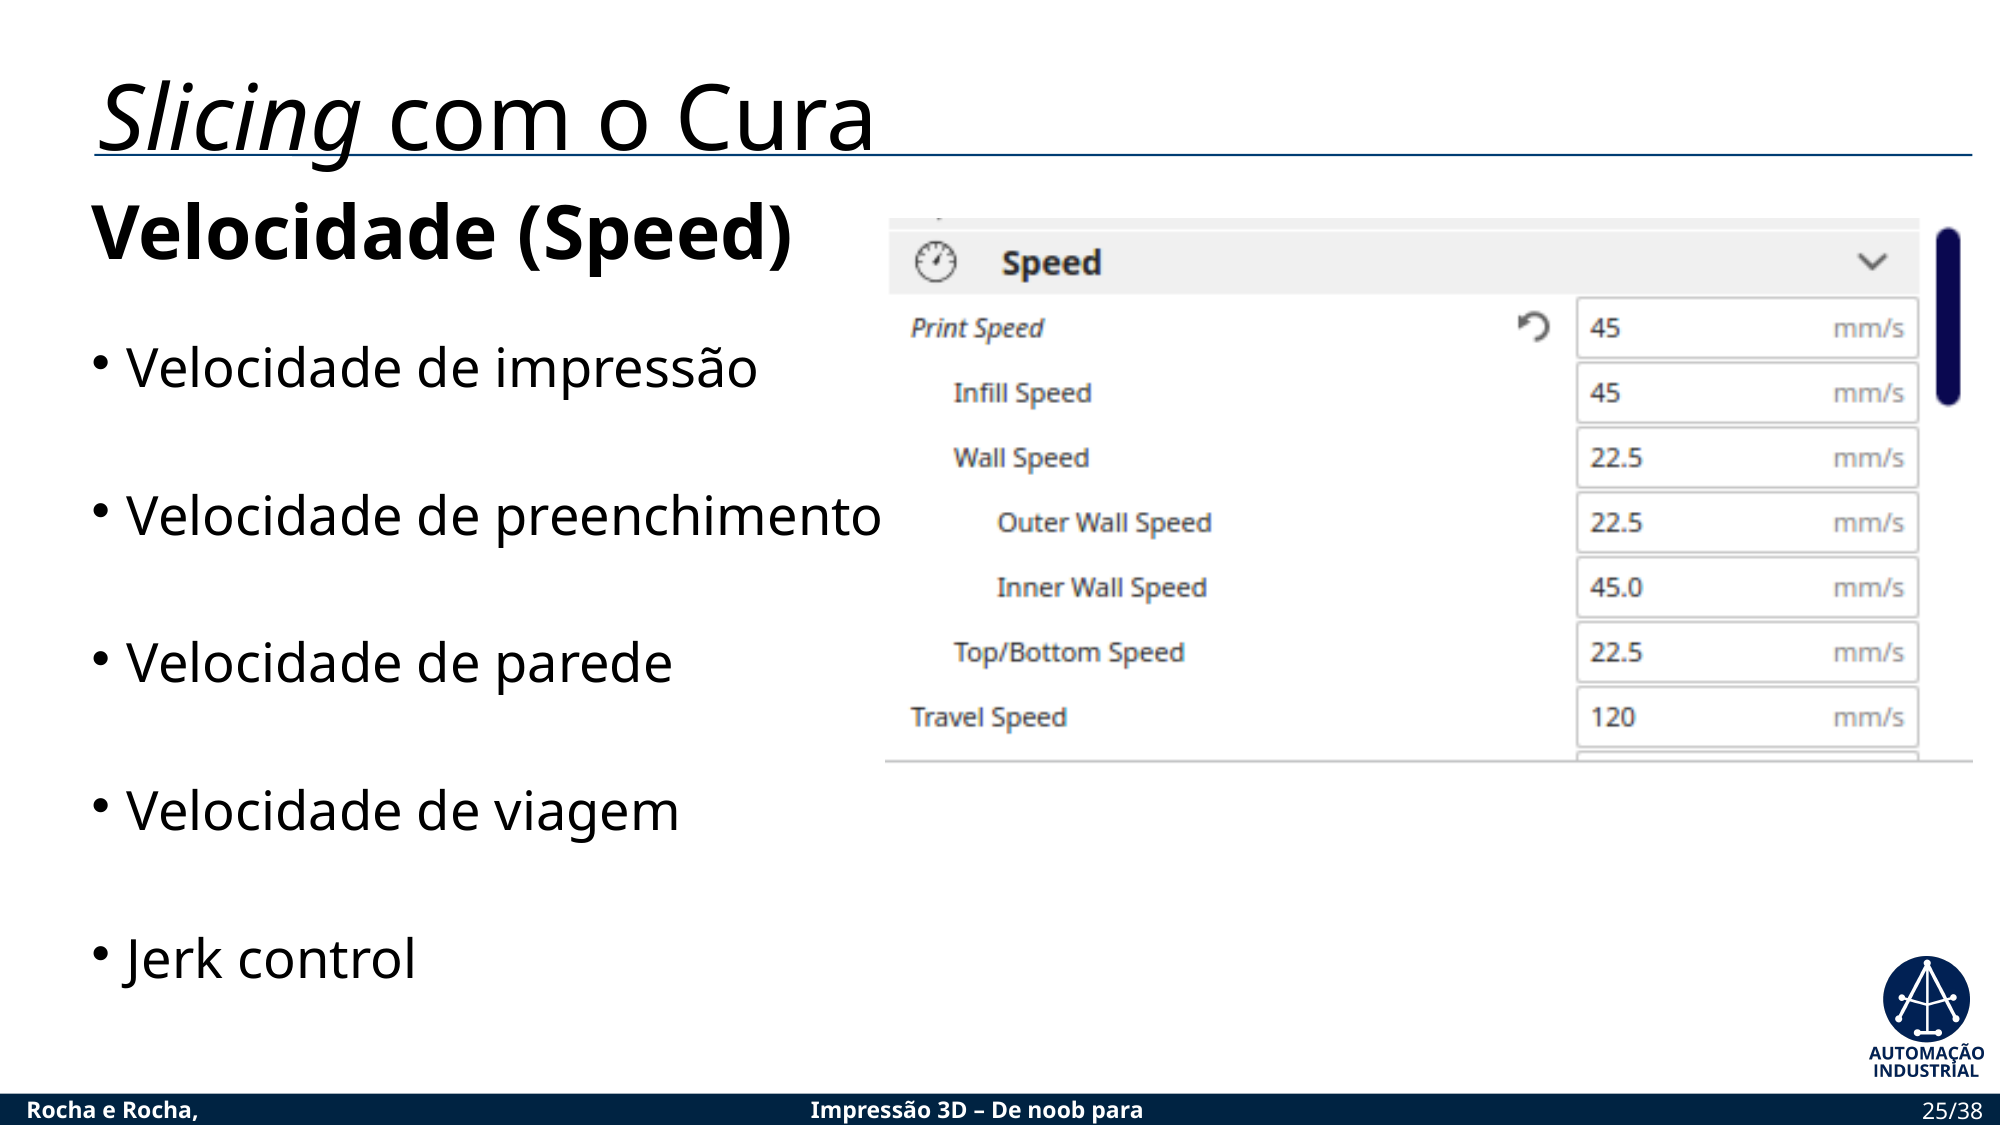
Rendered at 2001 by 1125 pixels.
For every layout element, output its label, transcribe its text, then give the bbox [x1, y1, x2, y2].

picture [1869, 956, 1984, 1077]
picture [885, 218, 1973, 768]
text_box Slicing com o Cura [84, 12, 1809, 218]
text_box Velocidade (Speed) Velocidade de impressão Velocidade de preenchimento Velocidade de parede Velocidade de viagem Jerk control [76, 177, 998, 683]
